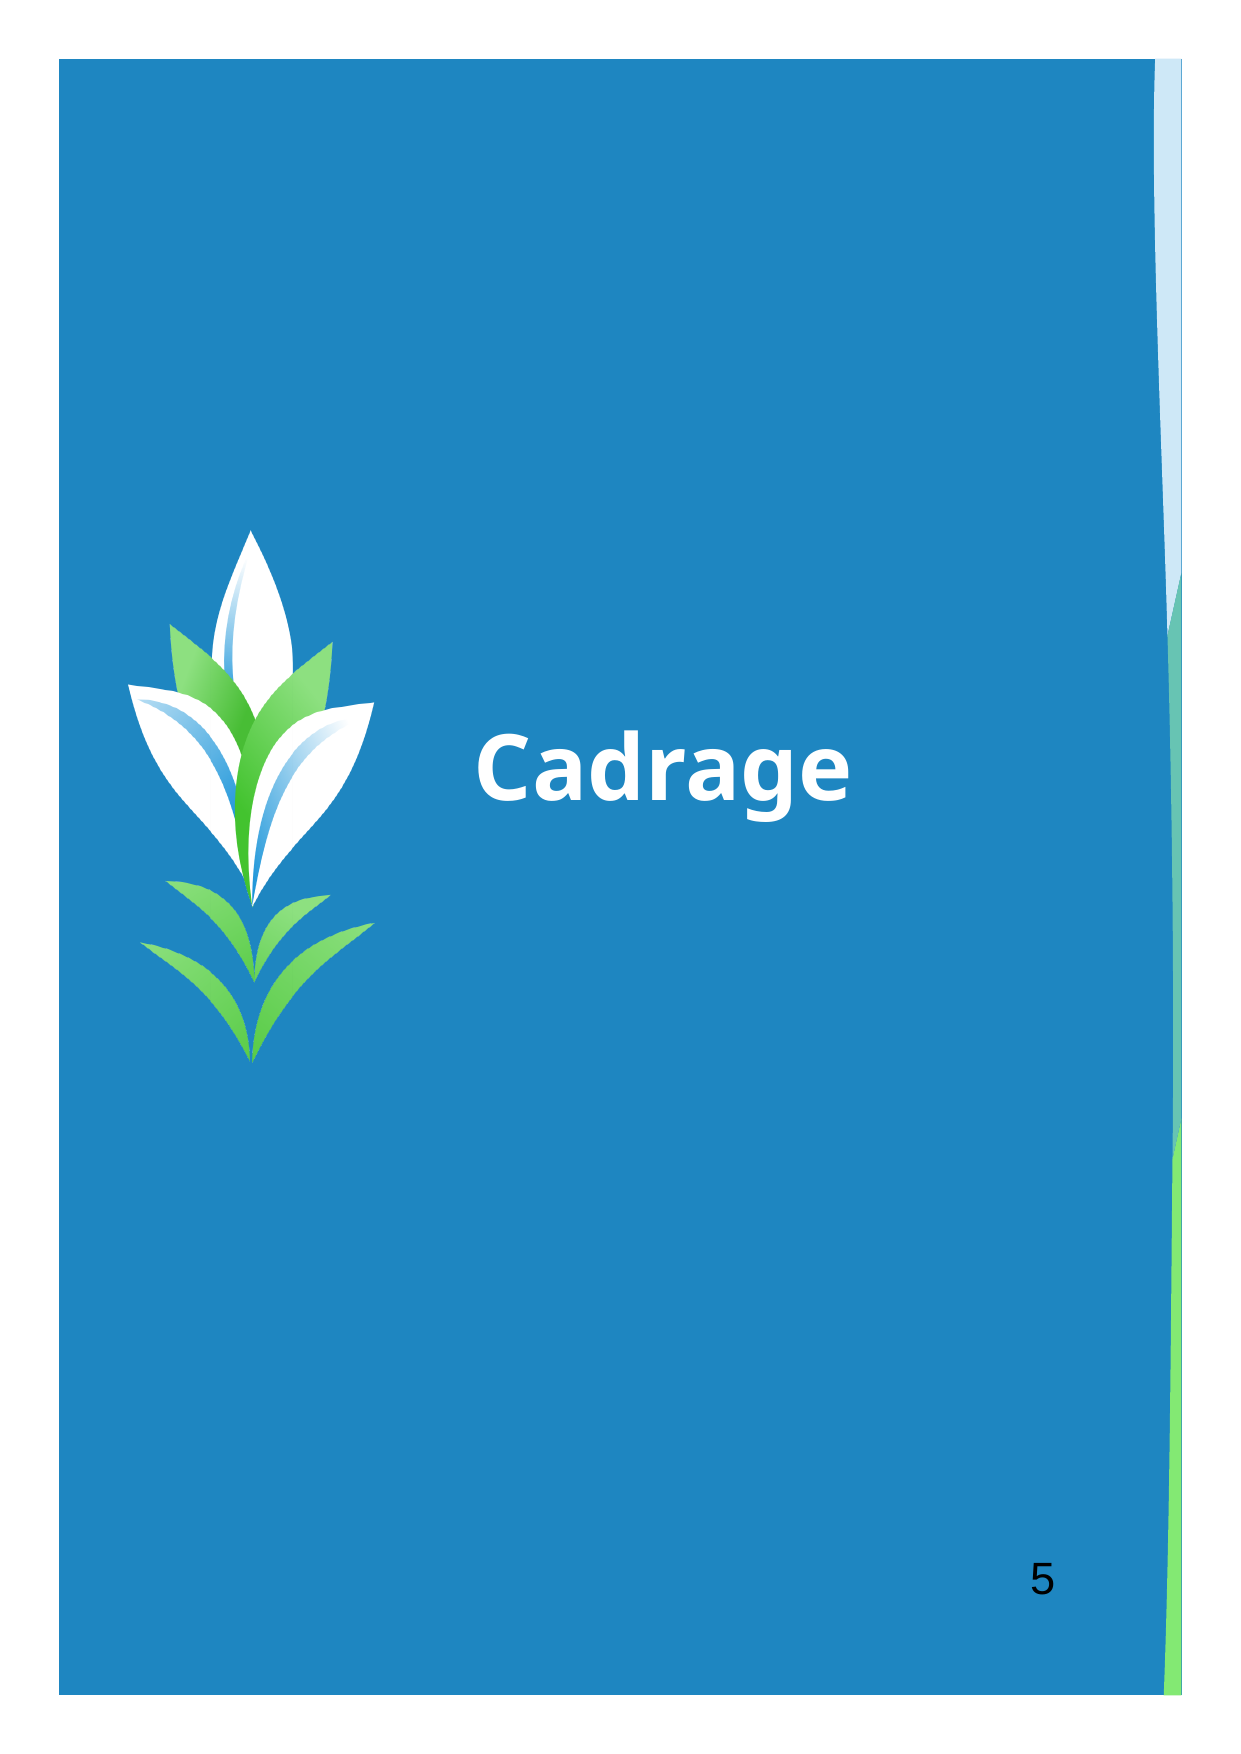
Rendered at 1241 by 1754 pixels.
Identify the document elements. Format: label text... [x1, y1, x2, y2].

text_box <numéro> [1015, 1545, 1241, 1670]
text_box Cadrage [459, 701, 1122, 827]
picture [128, 530, 375, 1063]
